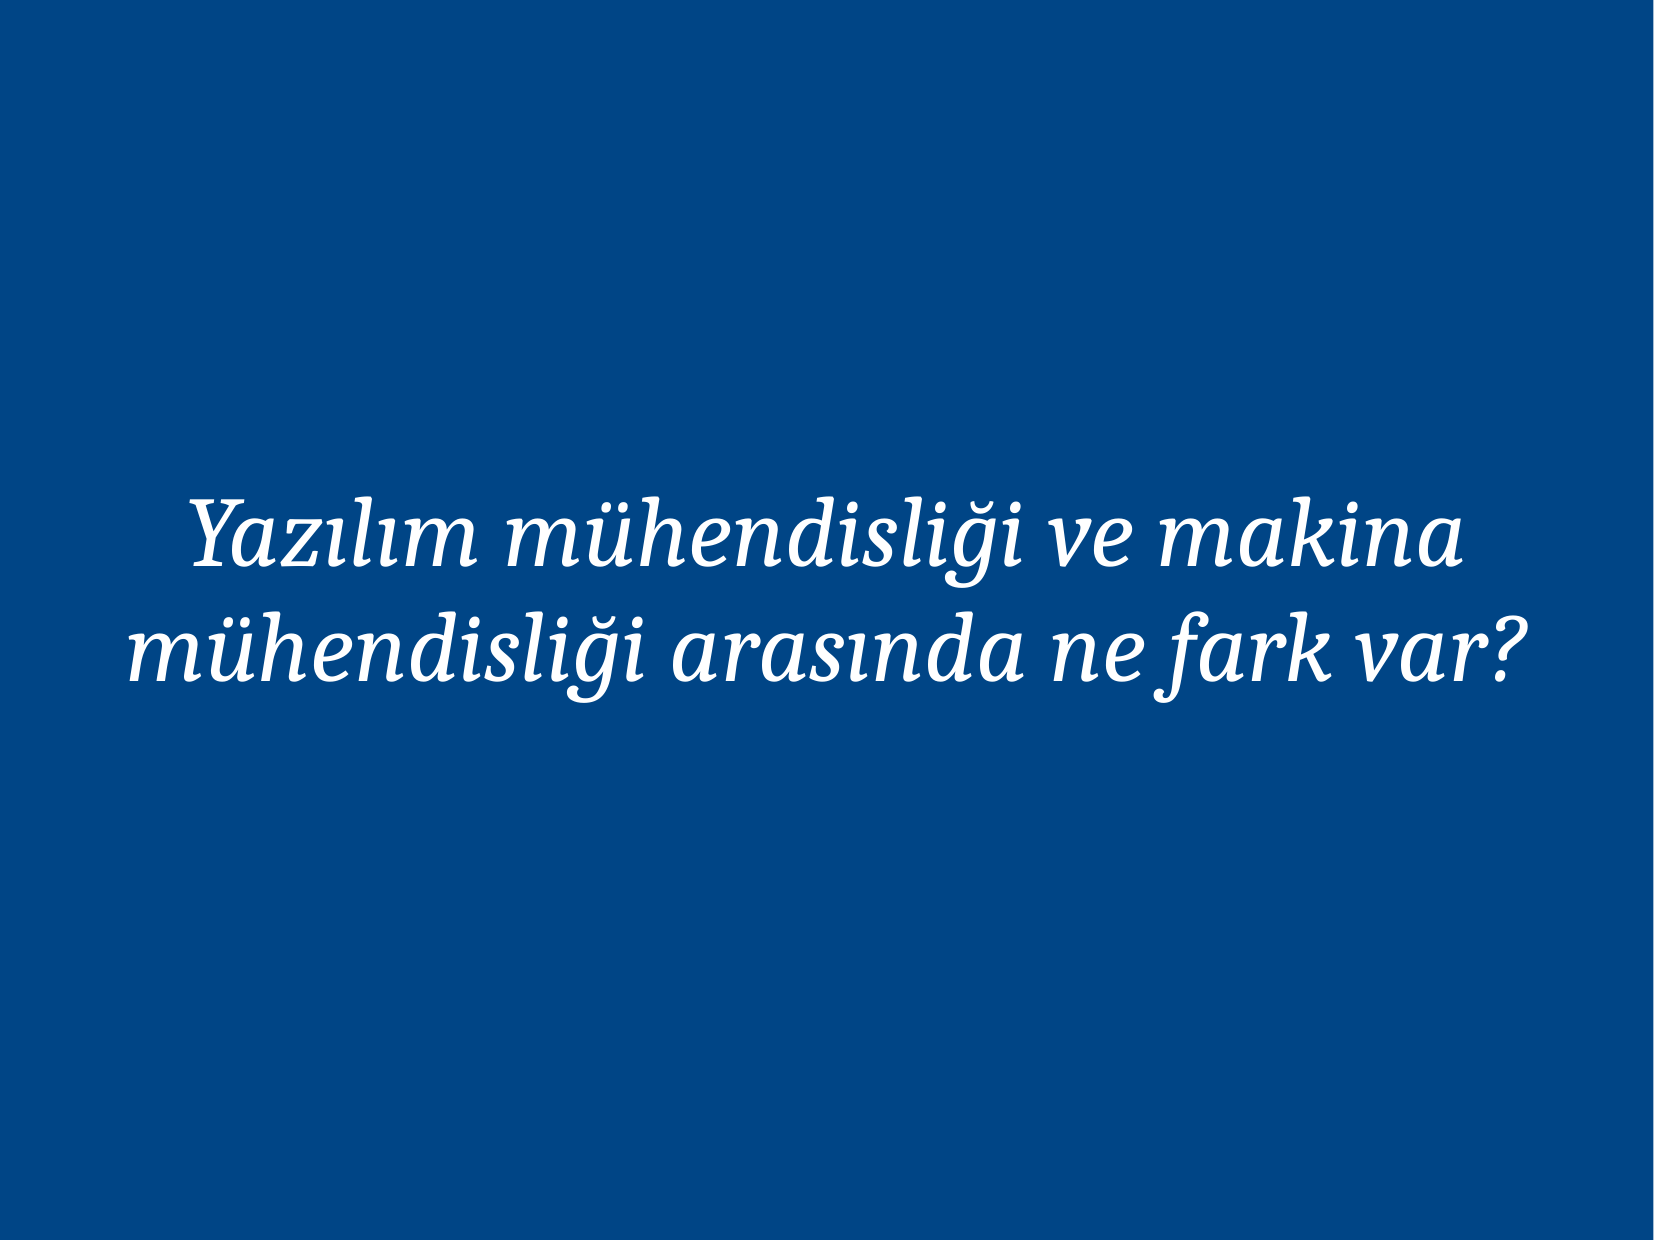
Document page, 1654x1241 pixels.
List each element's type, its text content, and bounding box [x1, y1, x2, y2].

title Yazılım mühendisliği ve makina mühendisliği arasında ne fark var? [82, 179, 1571, 1004]
